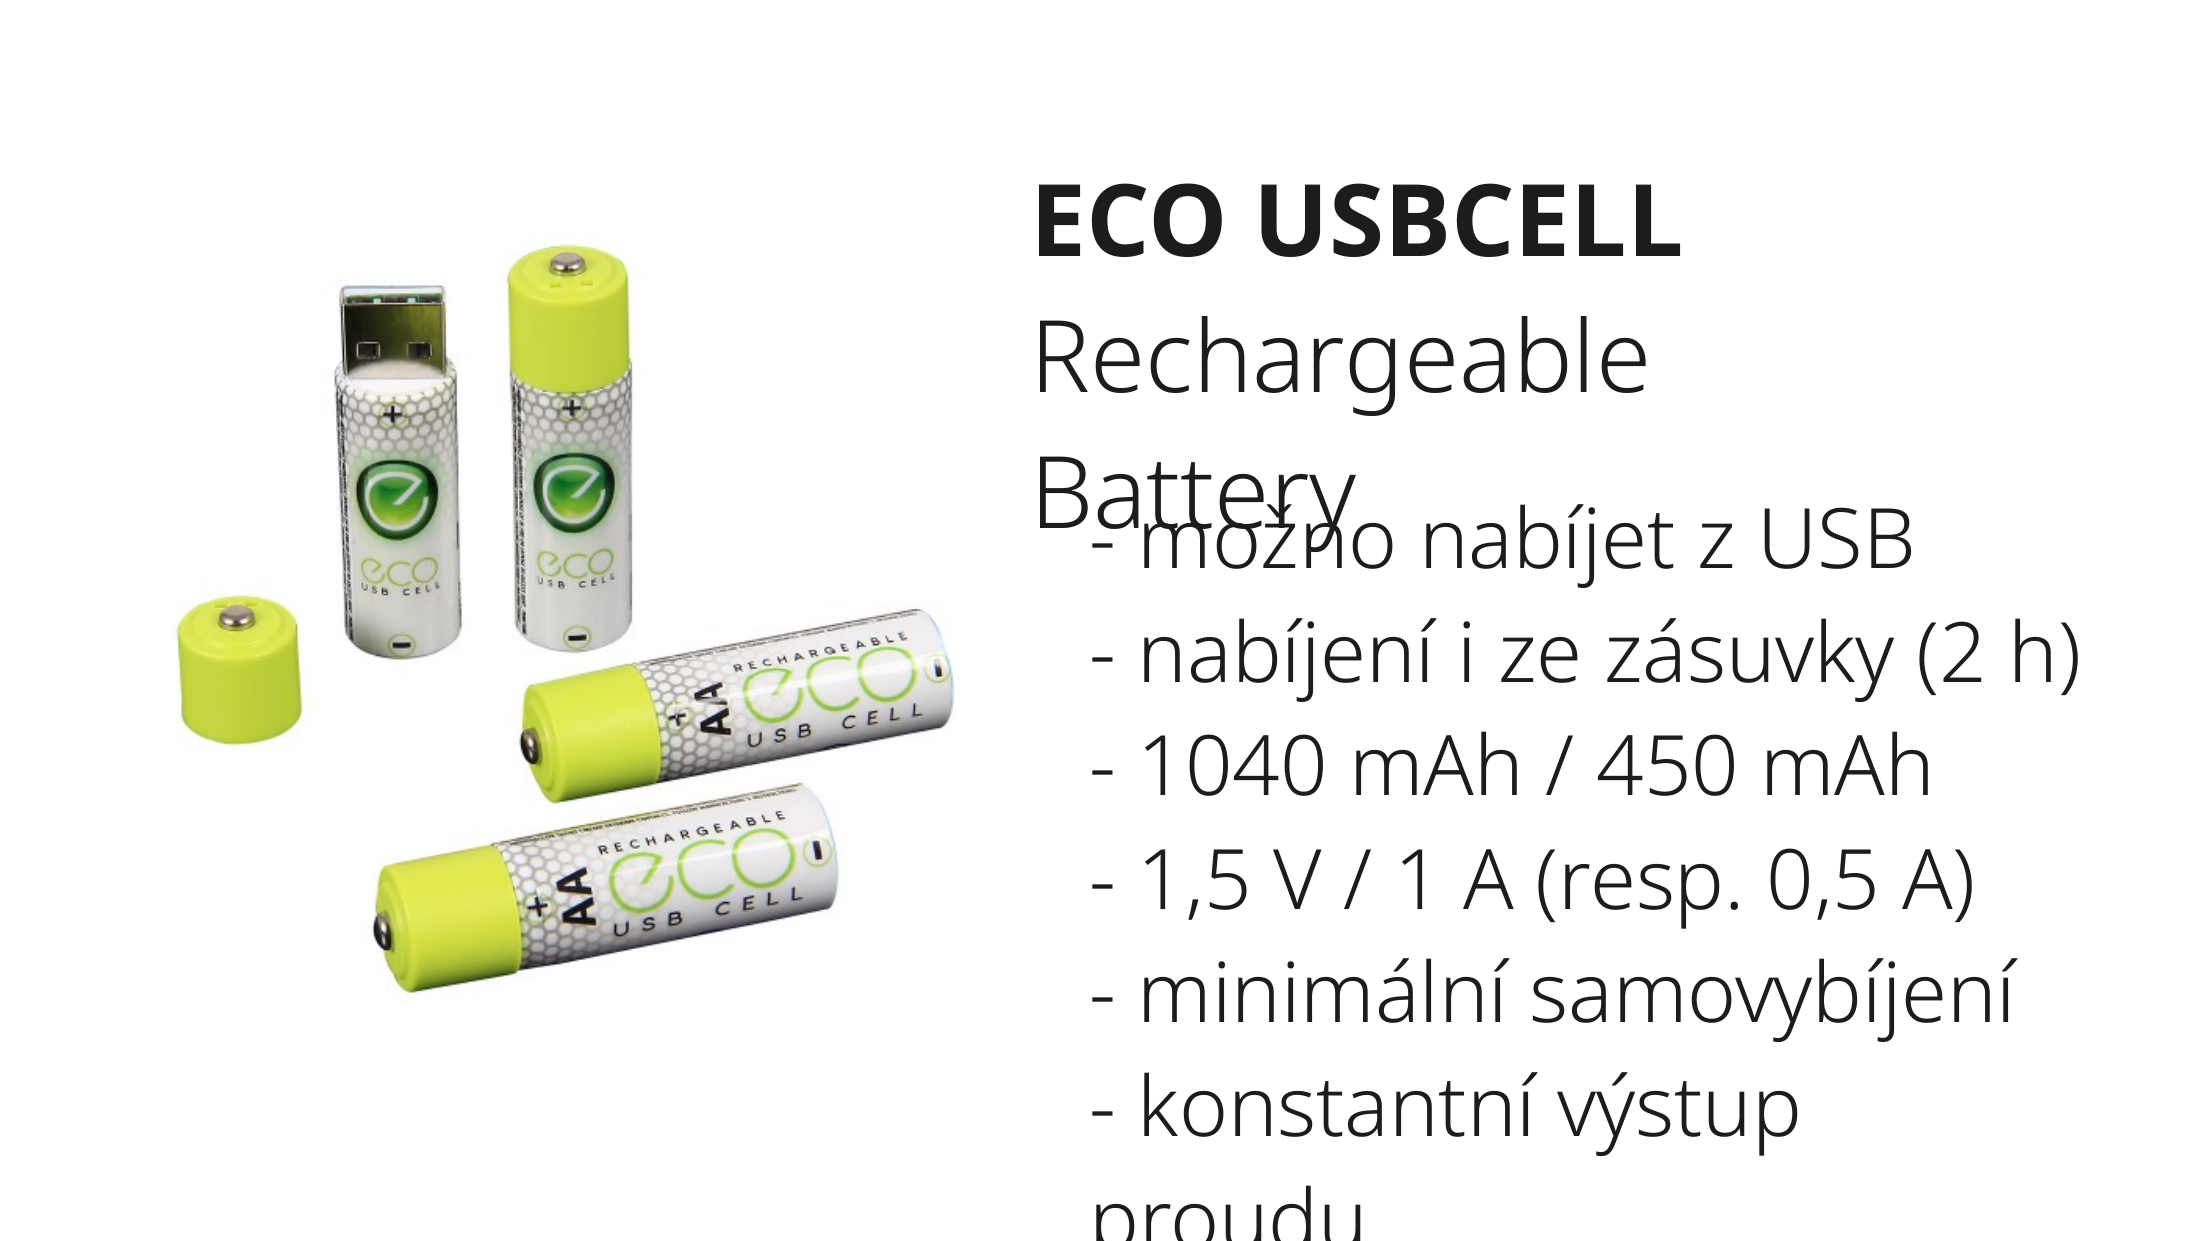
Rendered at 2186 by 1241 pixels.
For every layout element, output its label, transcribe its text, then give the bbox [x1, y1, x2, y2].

text_box - možno nabíjet z USB - nabíjení i ze zásuvky (2 h) - 1040 mAh / 450 mAh - 1,5 V / 1 A (resp. 0,5 A) - minimální samovybíjení - konstantní výstup proudu [1074, 472, 2115, 1086]
text_box ECO USBCELL Rechargeable Battery [1015, 141, 2008, 397]
picture [174, 228, 956, 1010]
